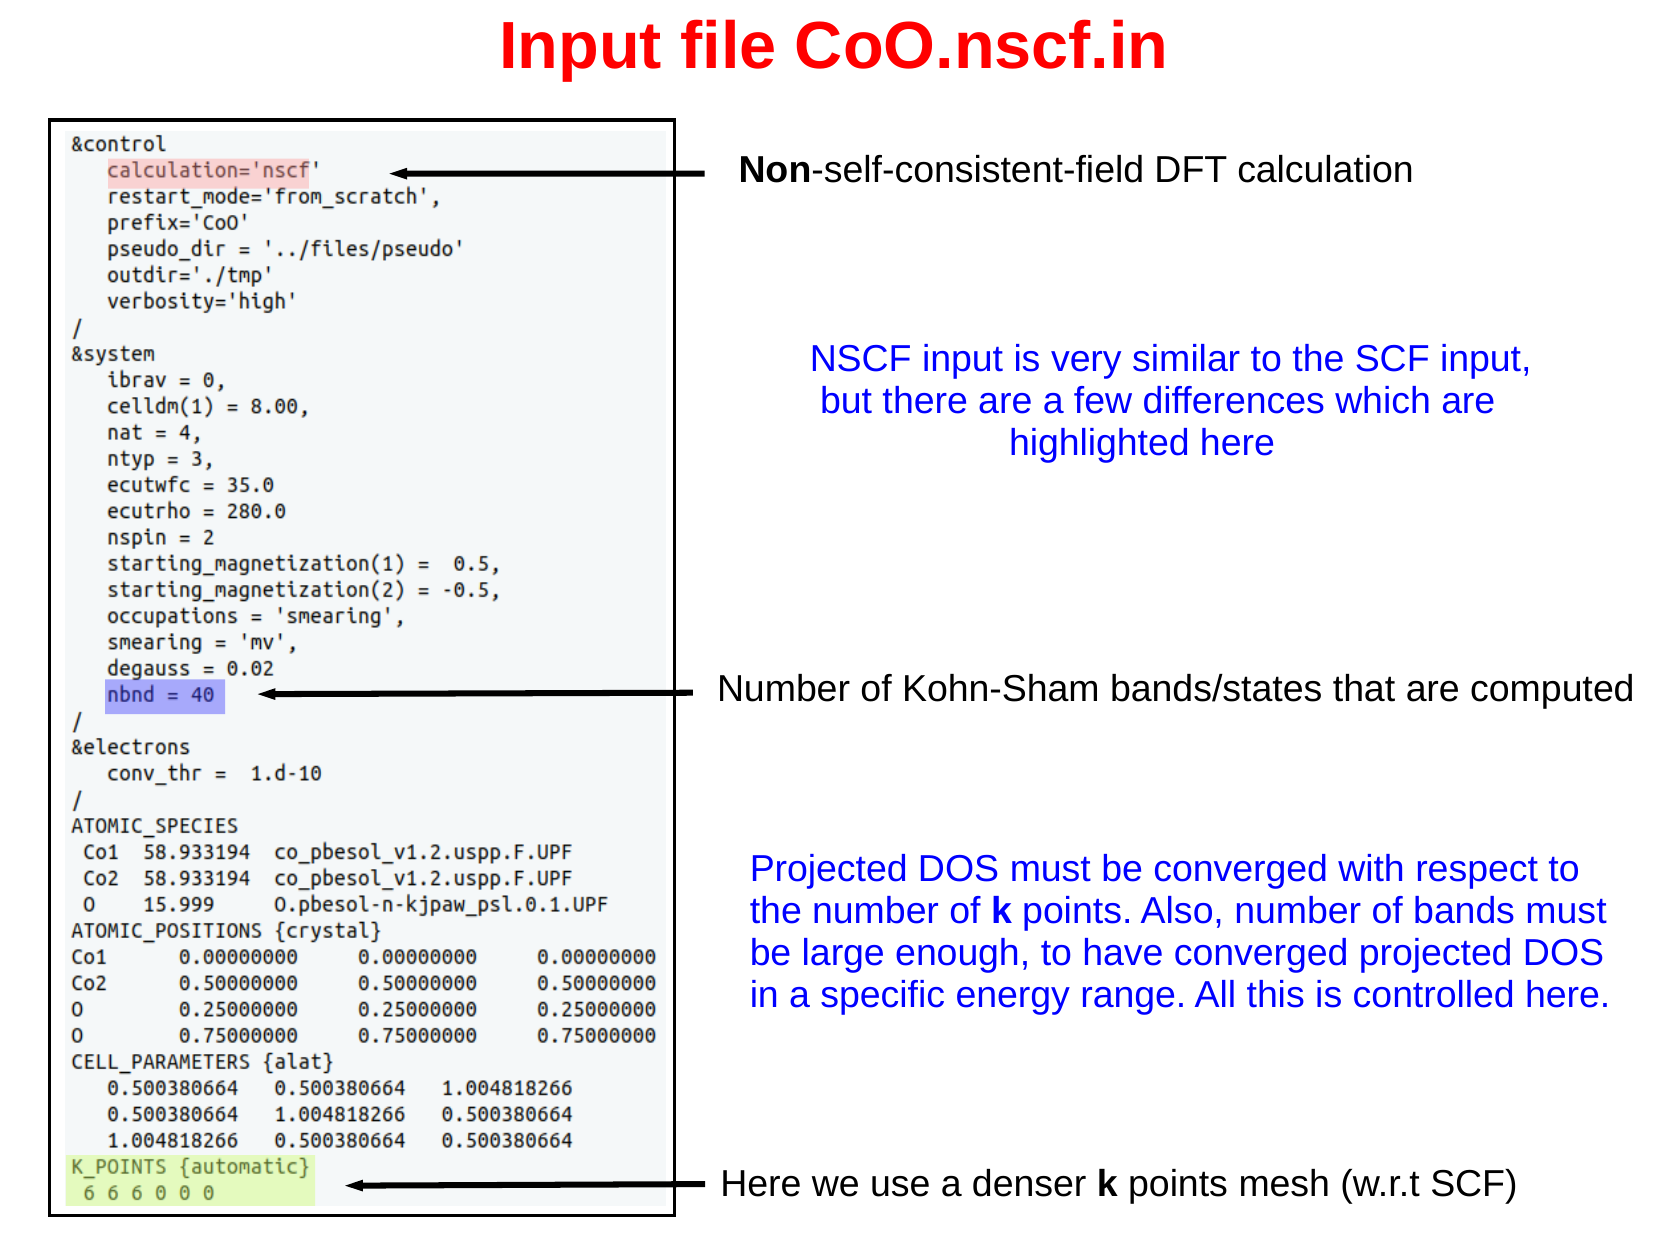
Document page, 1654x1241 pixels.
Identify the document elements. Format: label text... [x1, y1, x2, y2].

text_box Number of Kohn-Sham bands/states that are computed [702, 660, 1653, 717]
picture [65, 131, 666, 1206]
text_box [108, 158, 309, 189]
text_box Non-self-consistent-field DFT calculation [723, 140, 1431, 198]
title Input file CoO.nscf.in [90, 0, 1579, 88]
text_box [105, 679, 226, 715]
text_box Projected DOS must be converged with respect to the number of k points. Also, number of bands must be large enough, to have converged projected DOS in a specific energy range. All this is controlled here. [735, 840, 1633, 1023]
text_box [65, 1155, 316, 1206]
text_box Here we use a denser k points mesh (w.r.t SCF) [705, 1155, 1538, 1212]
text_box NSCF input is very similar to the SCF input, but there are a few differences which are highlighted here [795, 330, 1555, 476]
